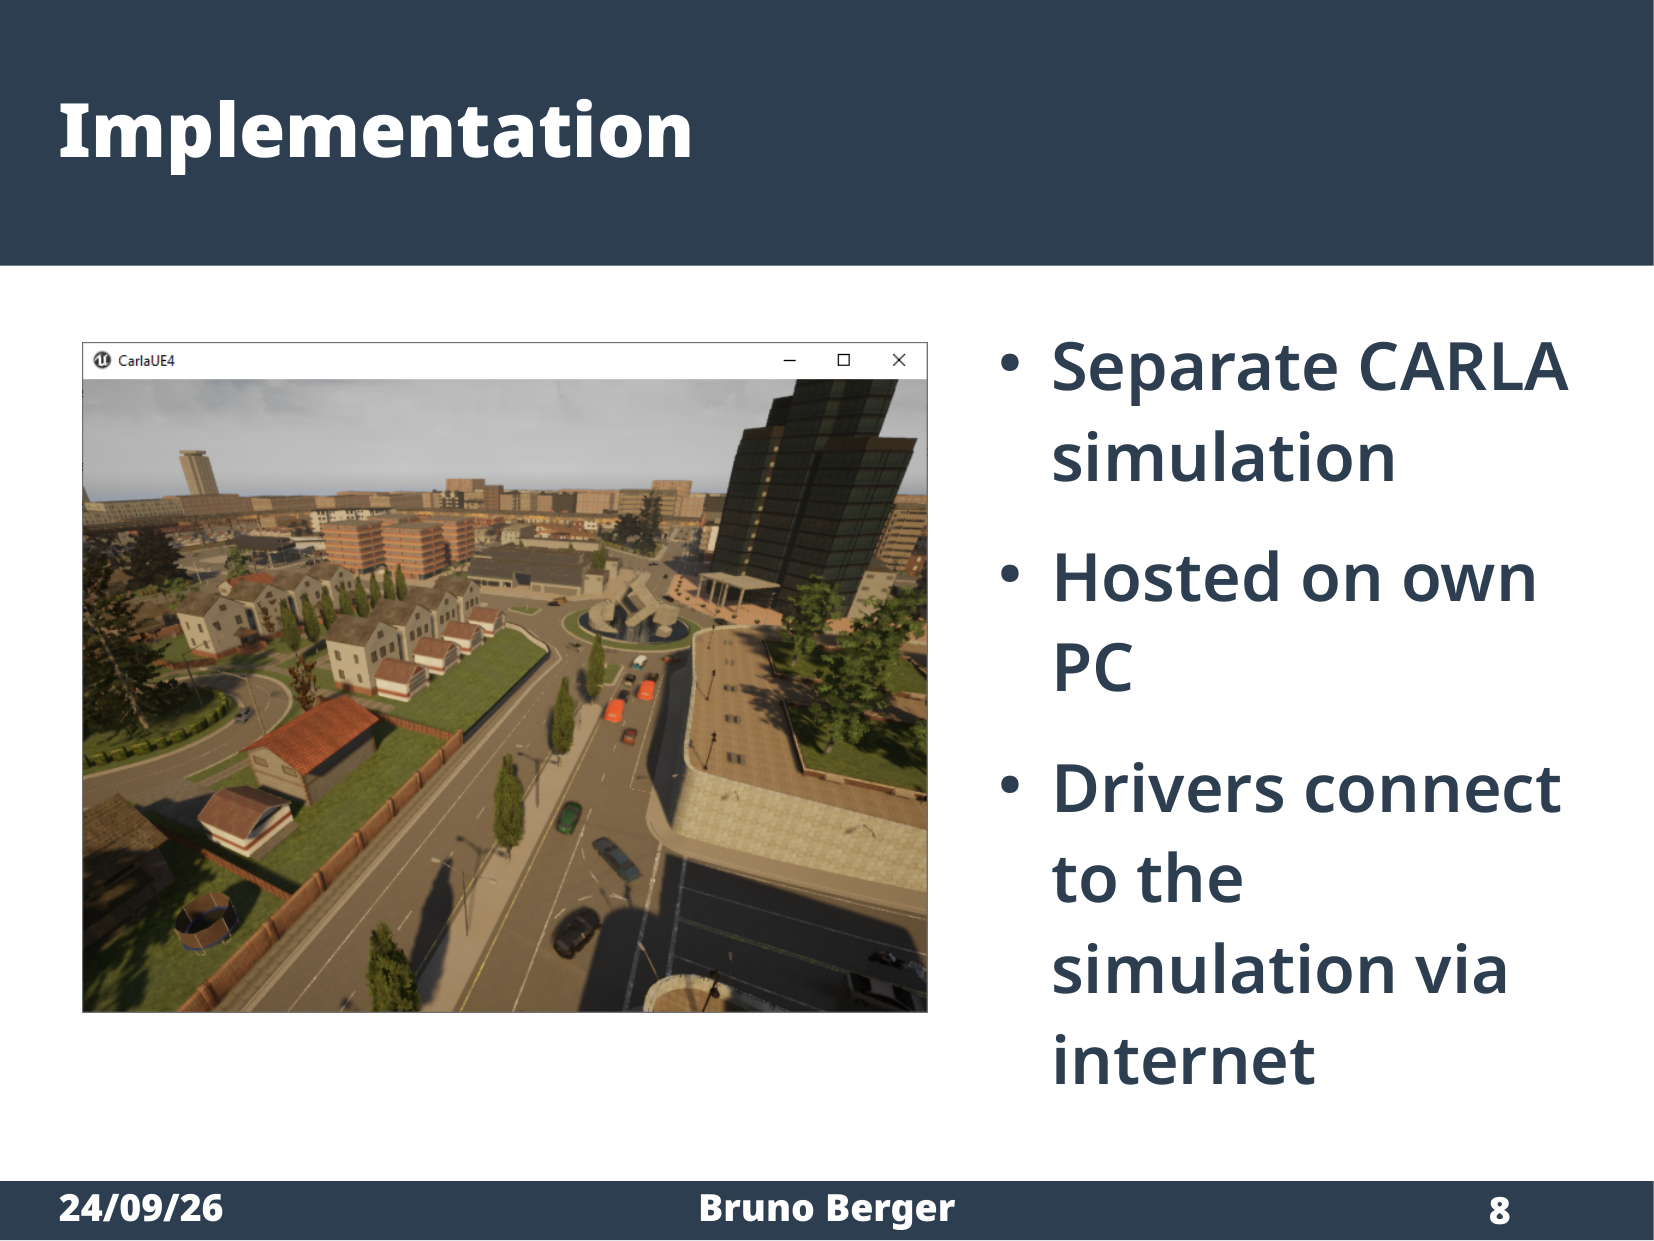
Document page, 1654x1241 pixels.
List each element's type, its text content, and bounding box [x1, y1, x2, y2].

title Implementation [59, 49, 1595, 207]
list Separate CARLA simulation Hosted on own PC Drivers connect to the simulation via internet [980, 318, 1595, 1152]
picture [82, 342, 928, 1014]
